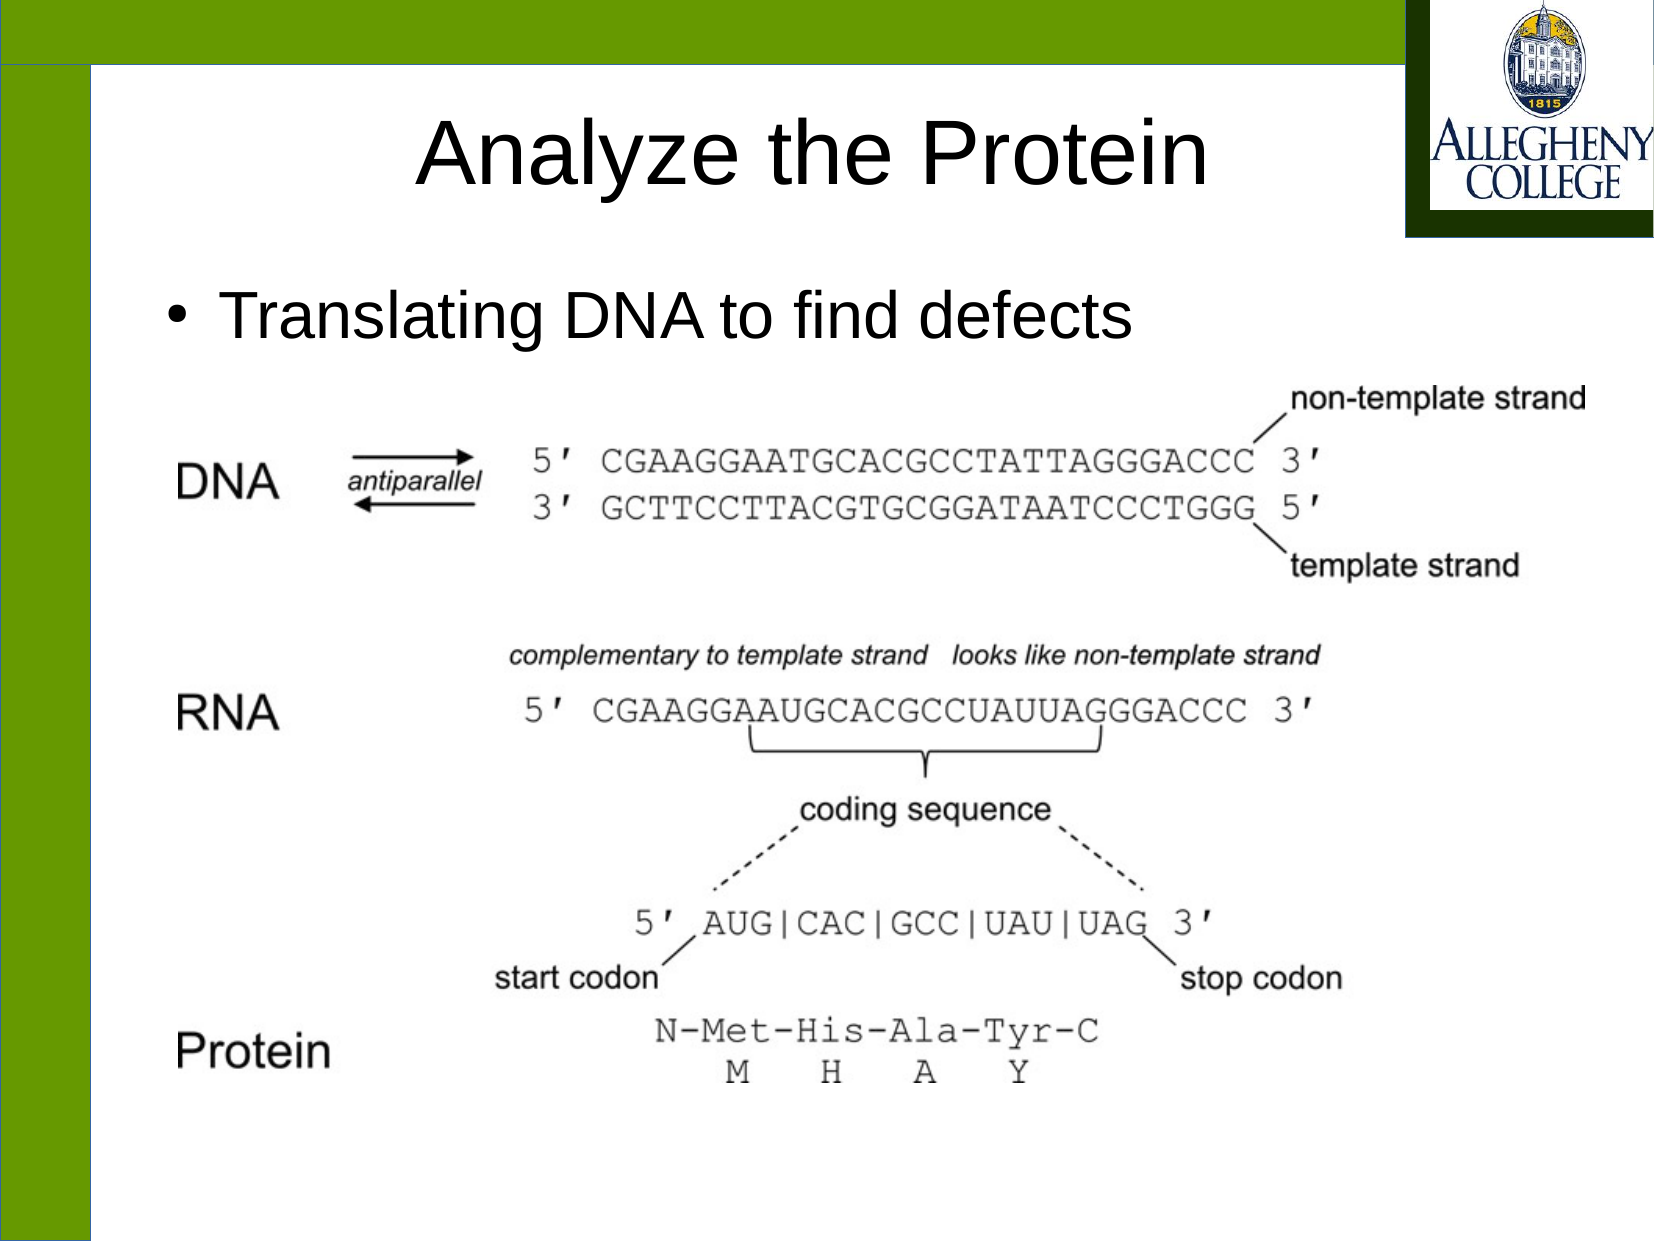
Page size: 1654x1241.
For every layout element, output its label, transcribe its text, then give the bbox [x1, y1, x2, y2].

title Analyze the Protein [112, 65, 1515, 257]
list Translating DNA to find defects [147, 278, 1636, 402]
text_box [0, 0, 1654, 1241]
picture [1430, 0, 1654, 210]
picture [178, 385, 1585, 1083]
